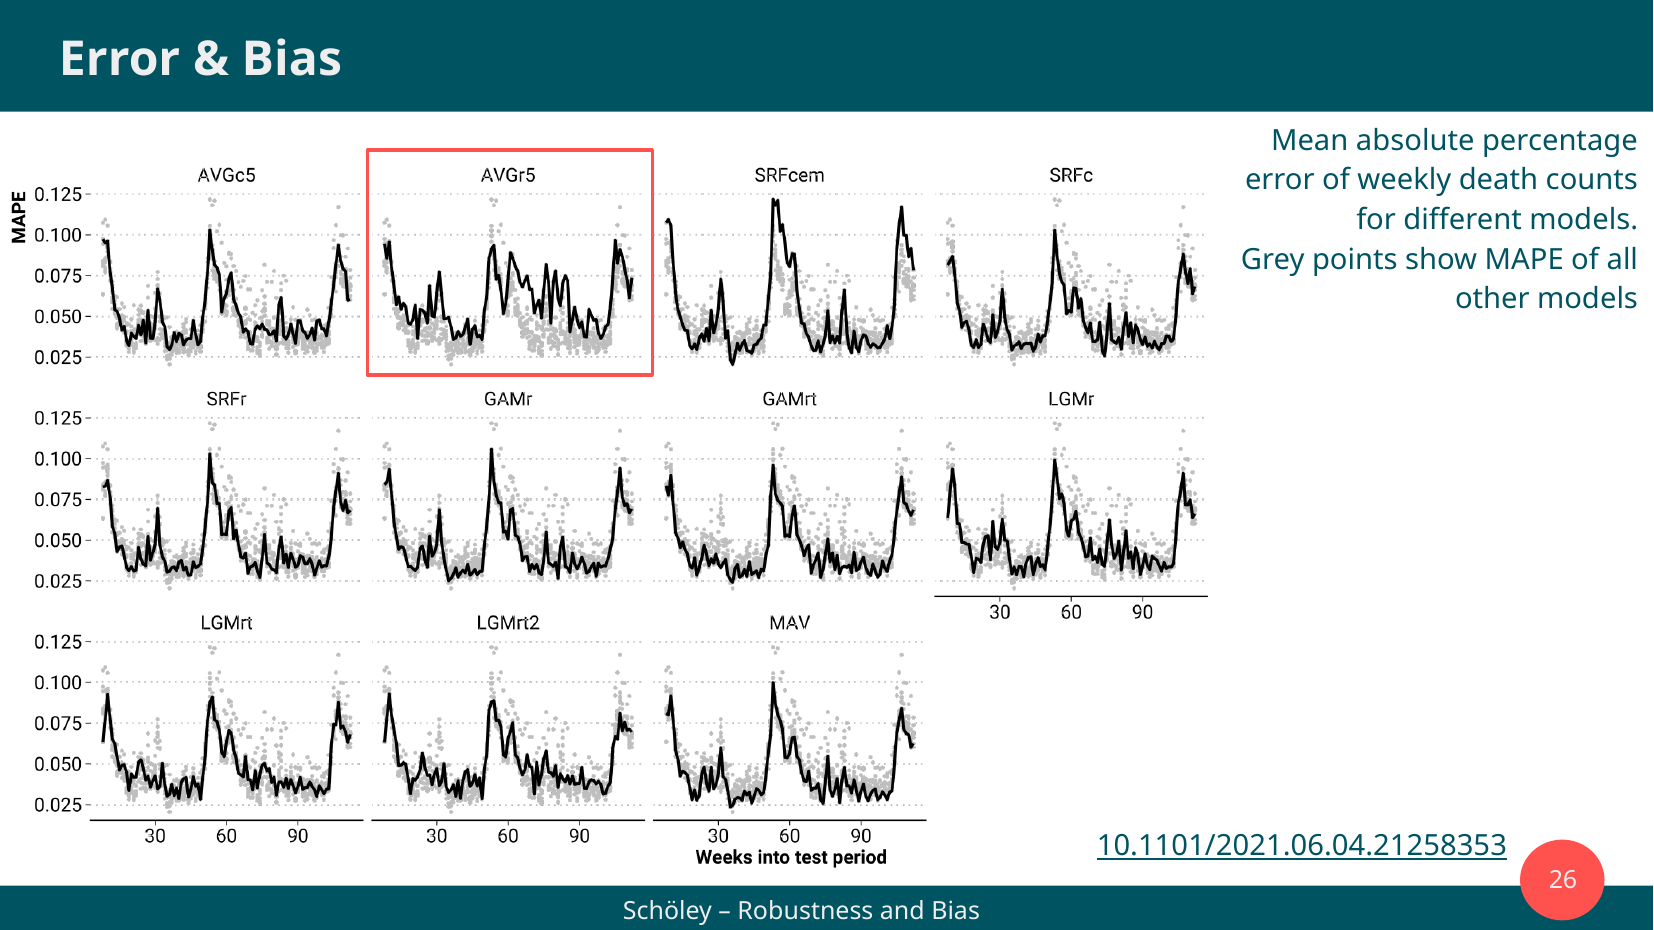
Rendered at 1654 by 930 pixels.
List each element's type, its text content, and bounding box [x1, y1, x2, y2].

picture [2, 149, 1216, 878]
picture [369, 152, 651, 373]
text_box Mean absolute percentage error of weekly death counts for different models. Grey points show MAPE of all other models [1215, 111, 1653, 403]
text_box 10.1101/2021.06.04.21258353 [1082, 817, 1653, 871]
title Error & Bias [58, 0, 1594, 117]
